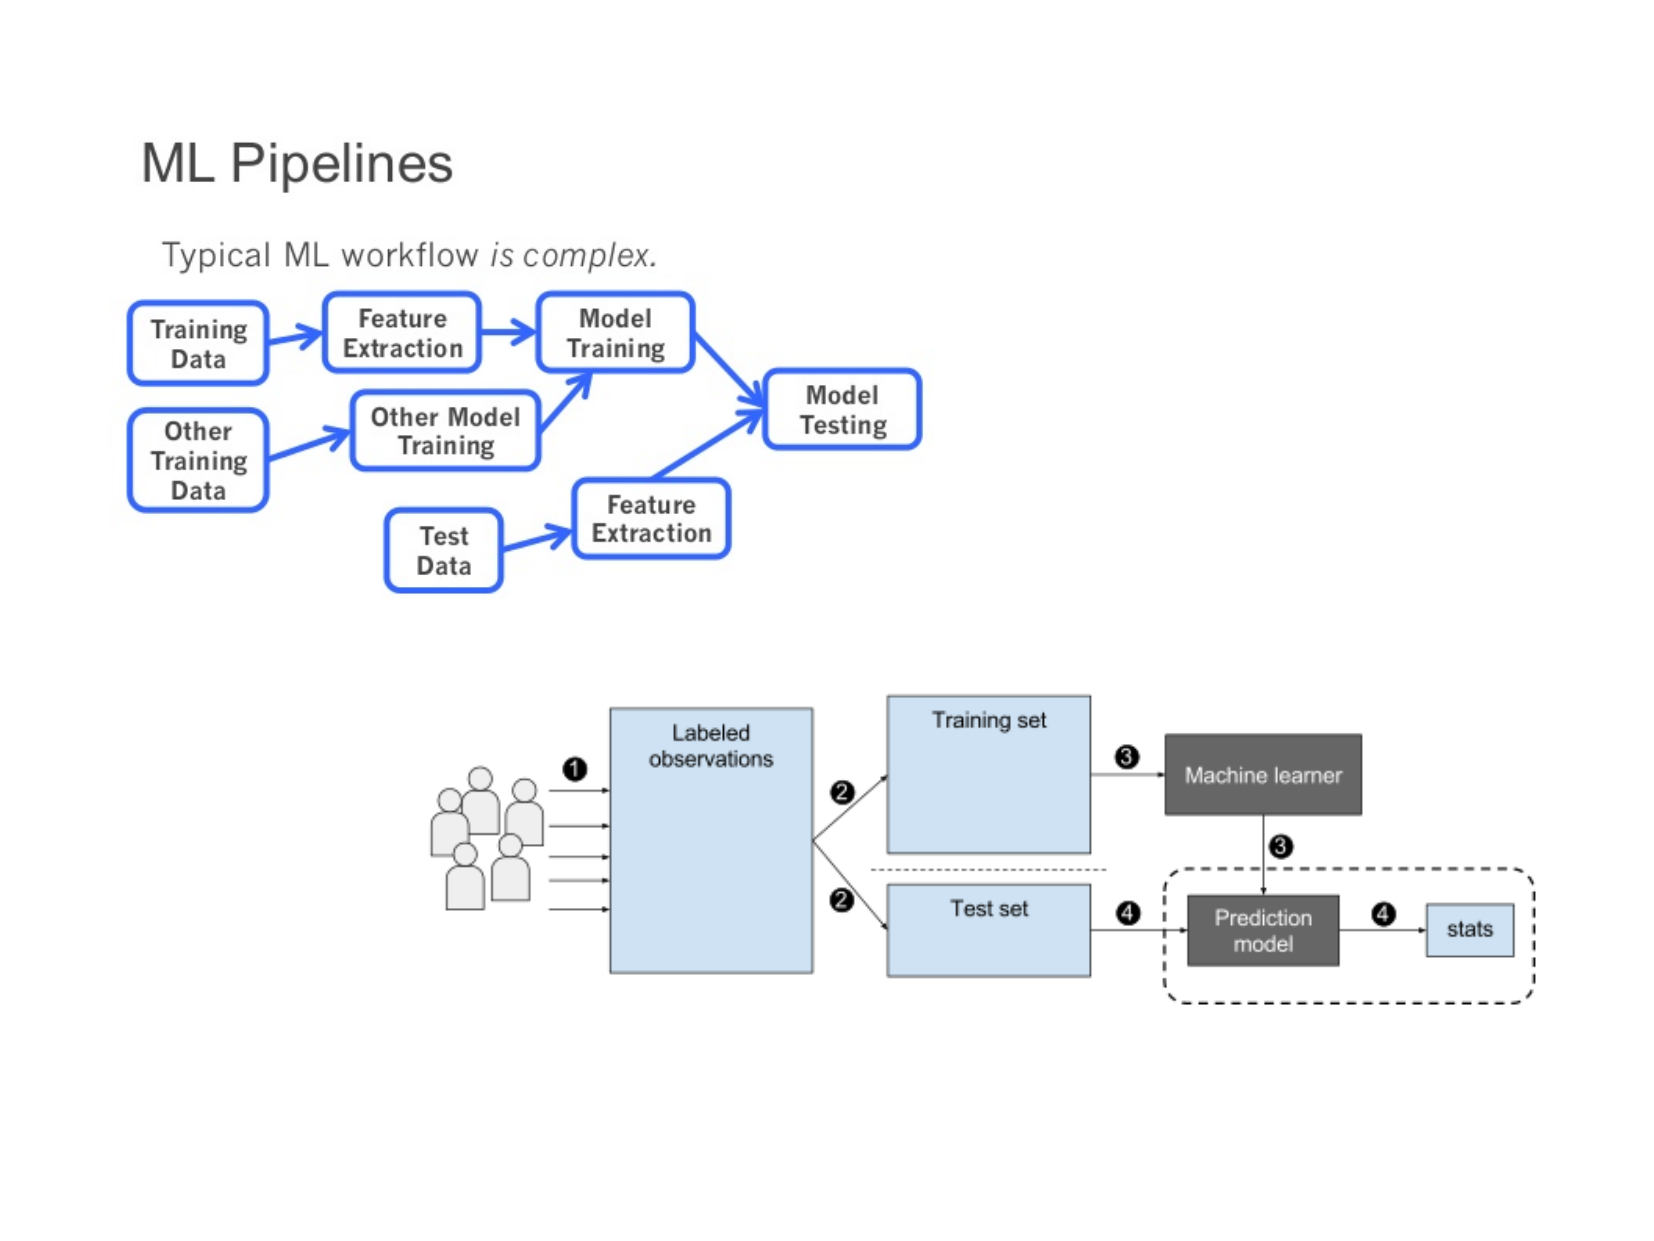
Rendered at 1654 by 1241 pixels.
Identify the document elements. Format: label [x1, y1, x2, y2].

picture [83, 74, 1549, 1021]
